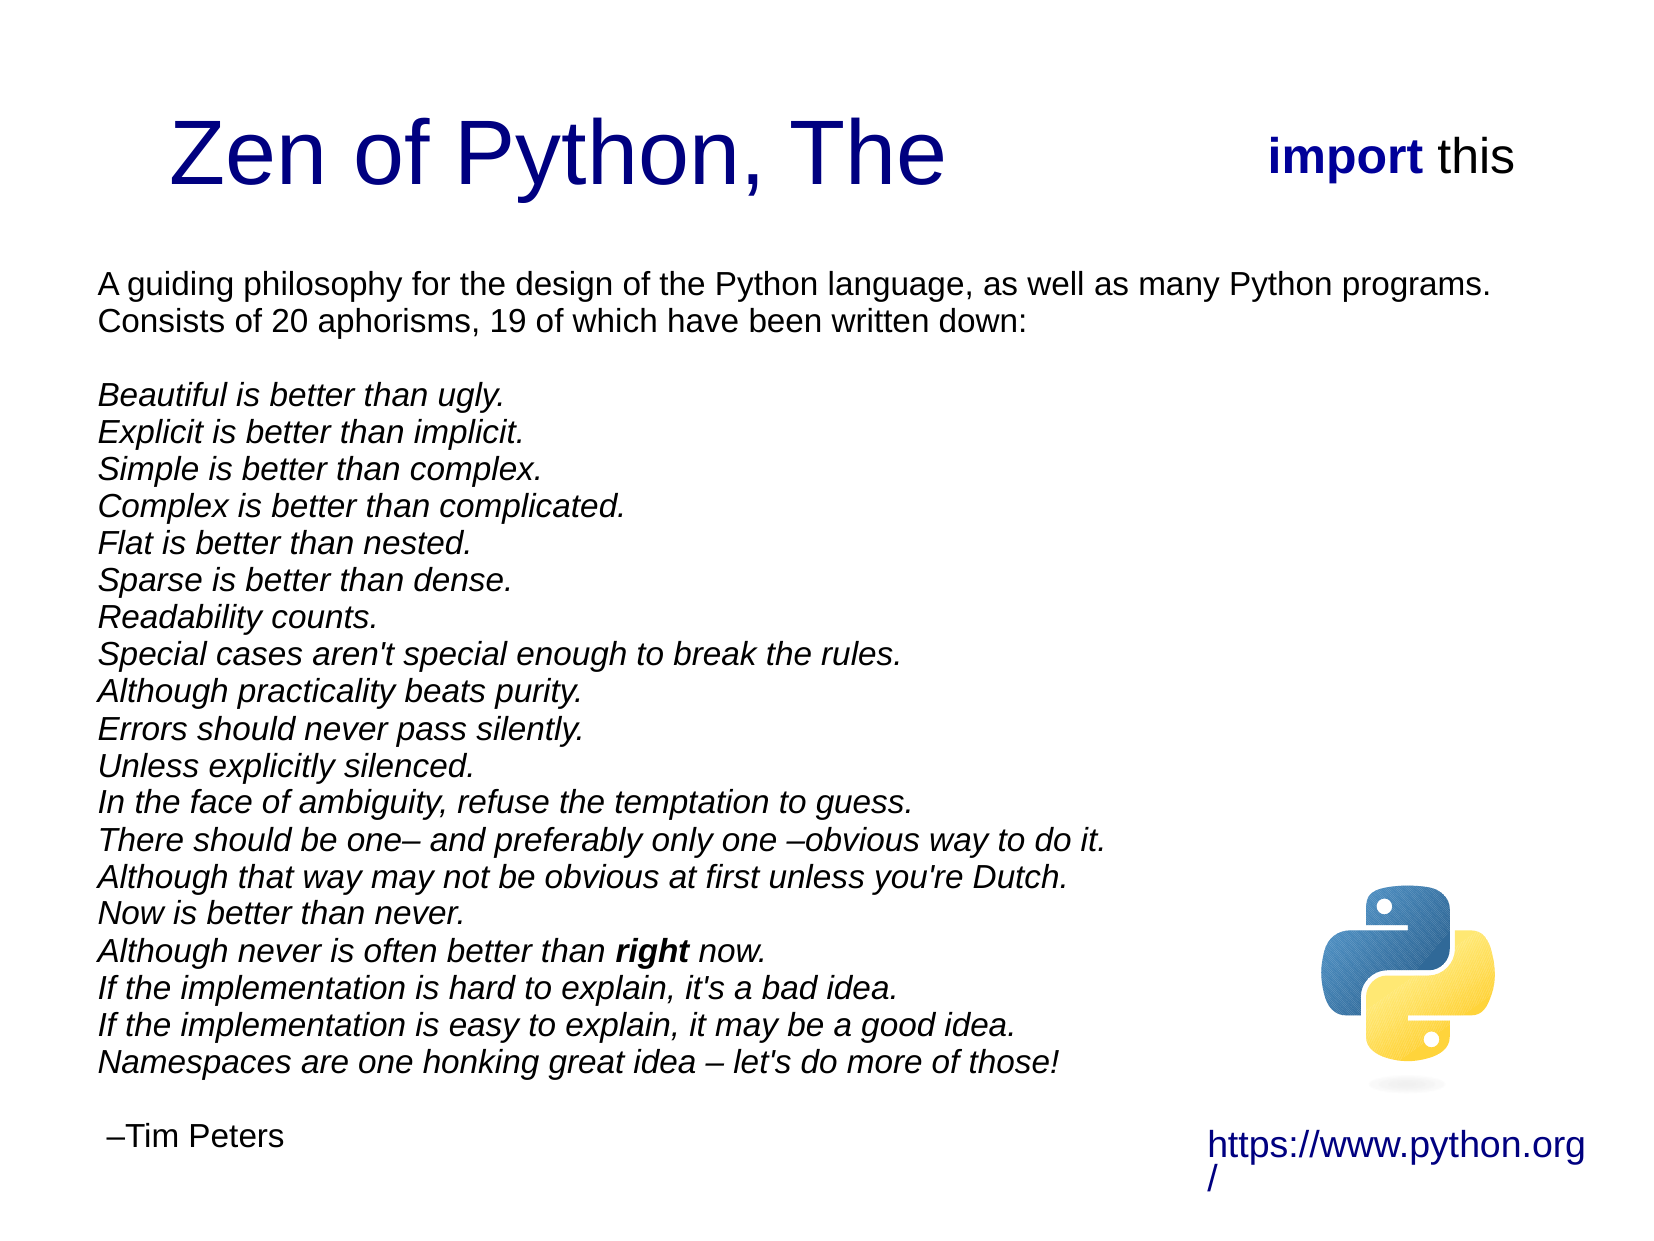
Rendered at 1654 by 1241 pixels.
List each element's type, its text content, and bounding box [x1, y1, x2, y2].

text_box A guiding philosophy for the design of the Python language, as well as many Python programs. Consists of 20 aphorisms, 19 of which have been written down: Beautiful is better than ugly. Explicit is better than implicit. Simple is better than complex. Complex is better than complicated. Flat is better than nested. Sparse is better than dense. Readability counts. Special cases aren't special enough to break the rules. Although practicality beats purity. Errors should never pass silently. Unless explicitly silenced. In the face of ambiguity, refuse the temptation to guess. There should be one– and preferably only one –obvious way to do it. Although that way may not be obvious at first unless you're Dutch. Now is better than never. Although never is often better than right now. If the implementation is hard to explain, it's a bad idea. If the implementation is easy to explain, it may be a good idea. Namespaces are one honking great idea – let's do more of those! –Tim Peters [82, 258, 1561, 1174]
text_box import this [1253, 121, 1539, 193]
title Zen of Python, The [82, 49, 1571, 257]
picture [1321, 885, 1507, 1111]
text_box https://www.python.org/ [1192, 1116, 1612, 1174]
